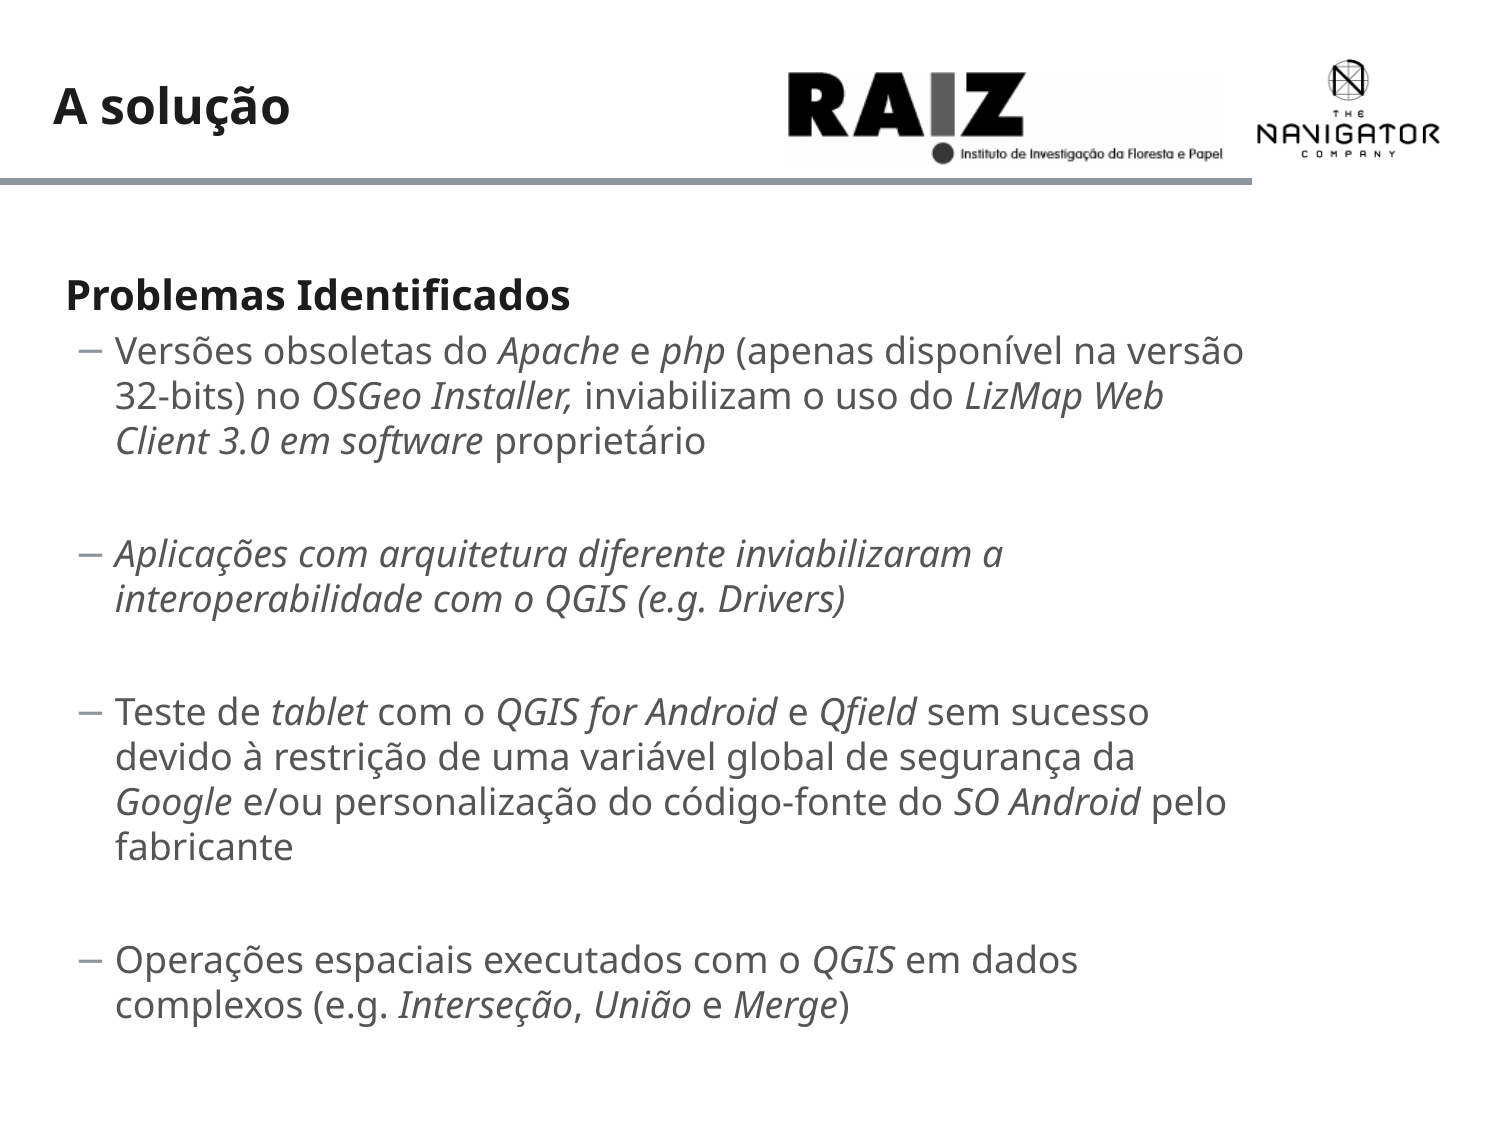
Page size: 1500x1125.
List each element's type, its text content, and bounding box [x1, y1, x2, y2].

picture [1231, 40, 1467, 177]
picture [787, 71, 1225, 166]
title A solução [41, 41, 1247, 177]
list Problemas Identificados Versões obsoletas do Apache e php (apenas disponível na versão 32-bits) no OSGeo Installer, inviabilizam o uso do LizMap Web Client 3.0 em software proprietário Aplicações com arquitetura diferente inviabilizaram a interoperabilidade com o QGIS (e.g. Drivers) Teste de tablet com o QGIS for Android e Qfield sem sucesso devido à restrição de uma variável global de segurança da Google e/ou personalização do código-fonte do SO Android pelo fabricante Operações espaciais executados com o QGIS em dados complexos (e.g. Interseção, União e Merge) [53, 262, 1263, 1092]
